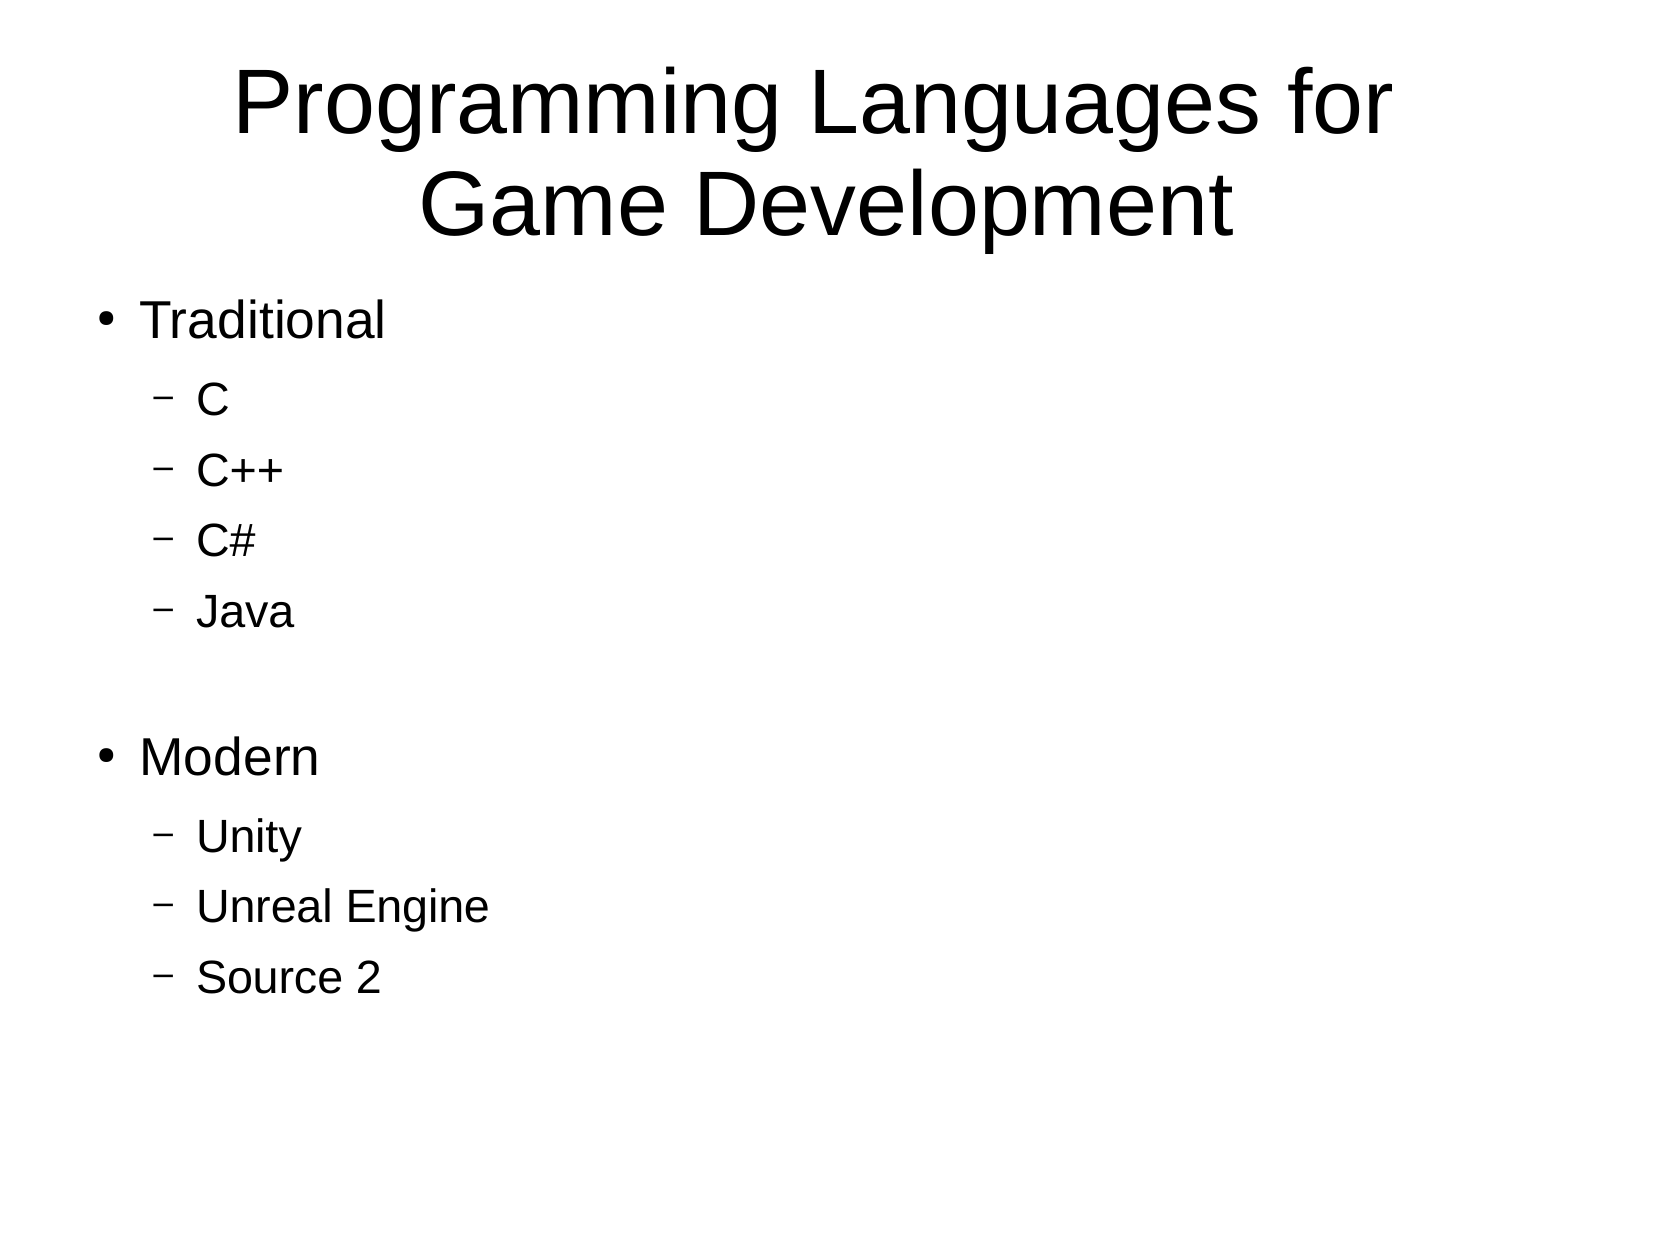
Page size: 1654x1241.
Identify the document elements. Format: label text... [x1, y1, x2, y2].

list Traditional C C++ C# Java Modern Unity Unreal Engine Source 2 [82, 290, 1571, 1010]
title Programming Languages for Game Development [82, 49, 1571, 257]
